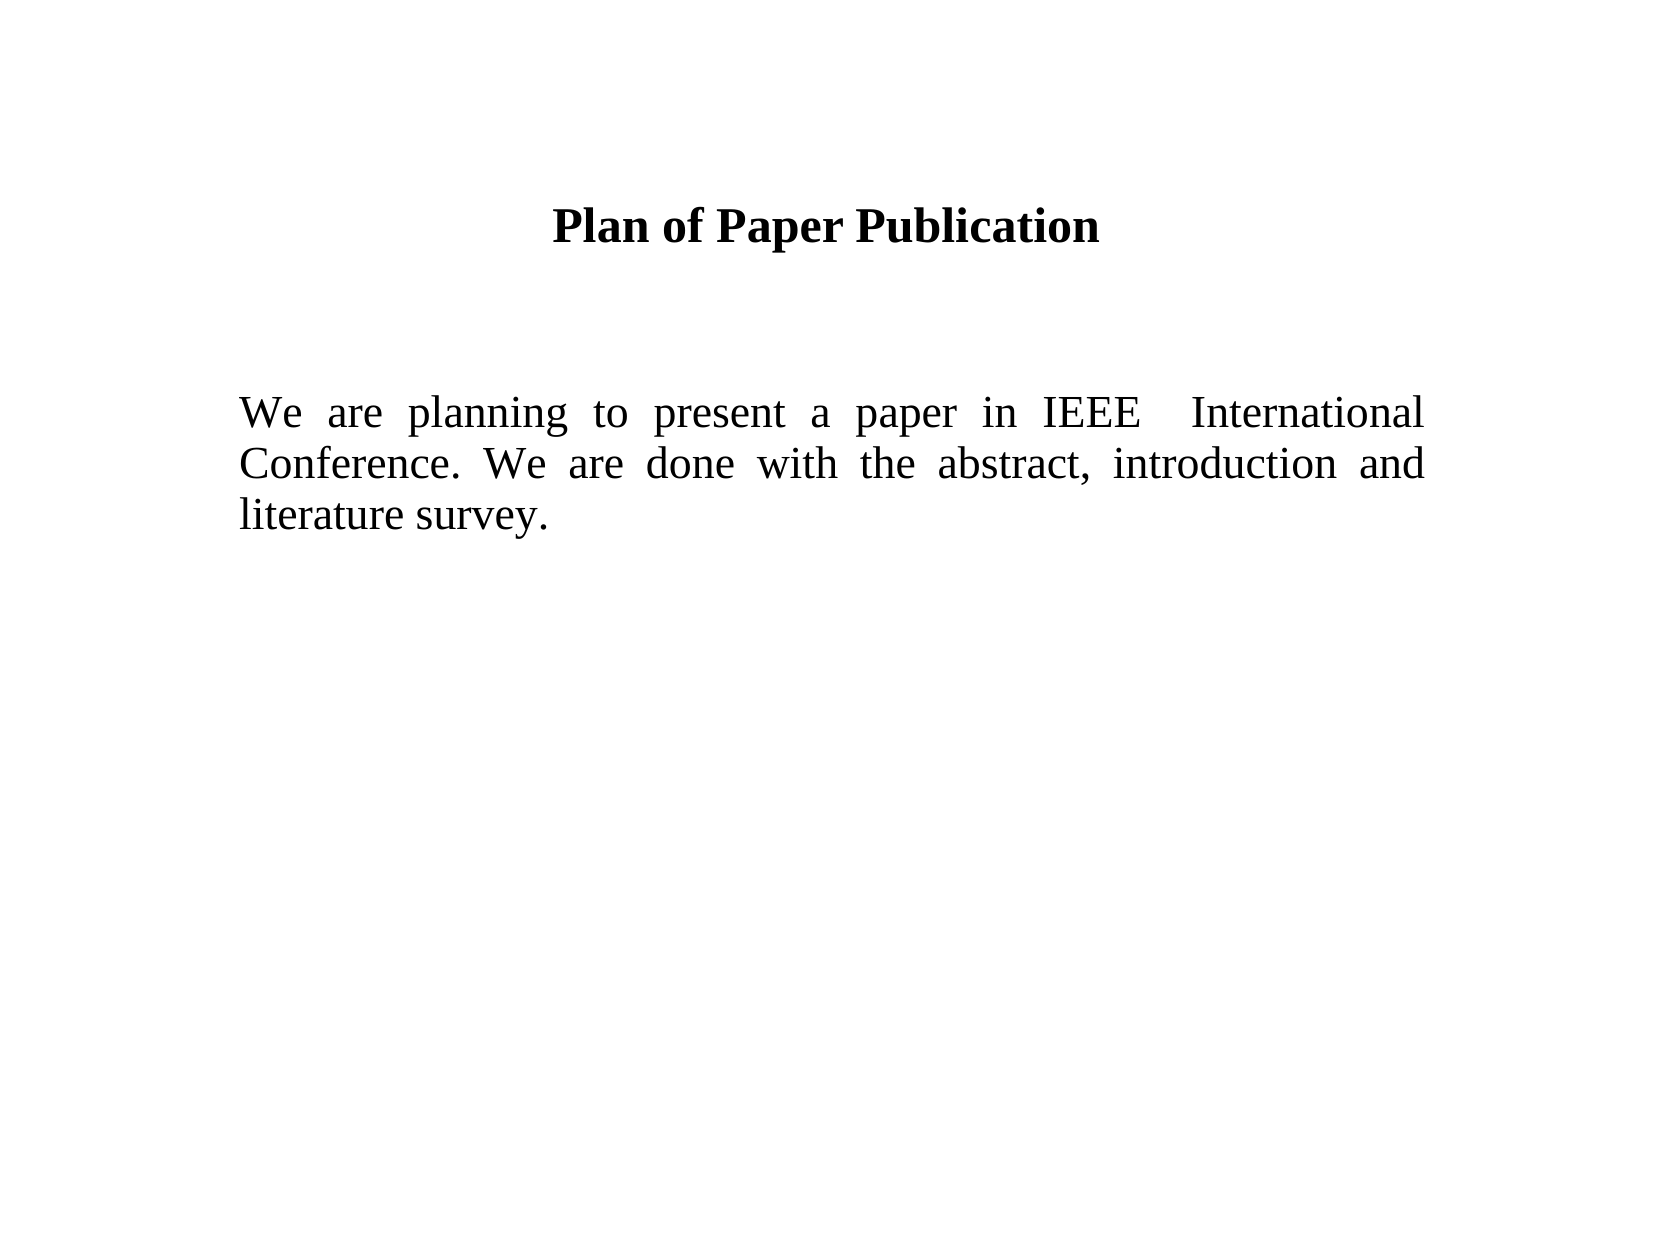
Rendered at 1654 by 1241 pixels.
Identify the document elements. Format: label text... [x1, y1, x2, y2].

title Plan of Paper Publication [82, 94, 1571, 302]
text_box We are planning to present a paper in IEEE International Conference. We are done with the abstract, introduction and literature survey. [224, 379, 1441, 650]
